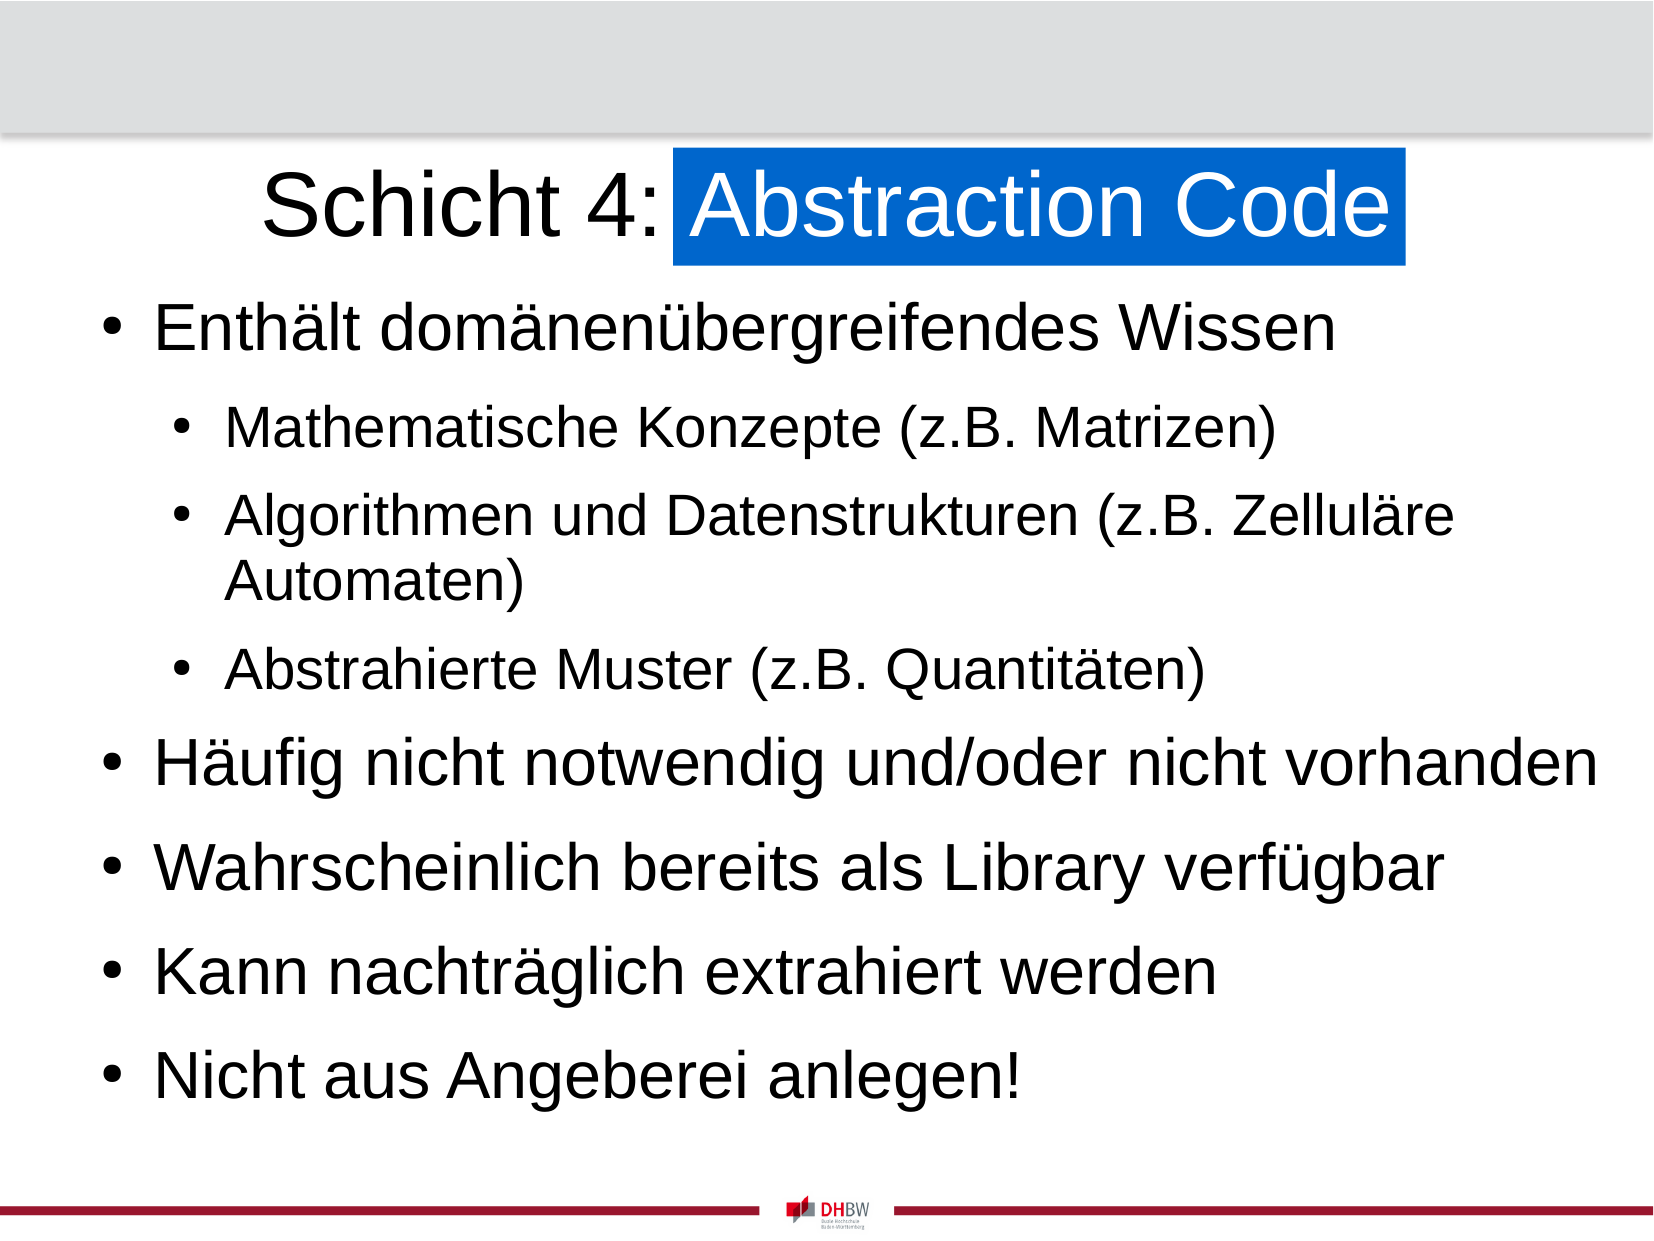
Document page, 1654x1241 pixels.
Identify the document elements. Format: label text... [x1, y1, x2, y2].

list Enthält domänenübergreifendes Wissen Mathematische Konzepte (z.B. Matrizen) Algorithmen und Datenstrukturen (z.B. Zelluläre Automaten) Abstrahierte Muster (z.B. Quantitäten) Häufig nicht notwendig und/oder nicht vorhanden Wahrscheinlich bereits als Library verfügbar Kann nachträglich extrahiert werden Nicht aus Angeberei anlegen! [82, 290, 1630, 1114]
title Schicht 4: Abstraction Code [82, 147, 1571, 257]
text_box [673, 257, 1406, 266]
picture [0, 1, 1654, 1237]
